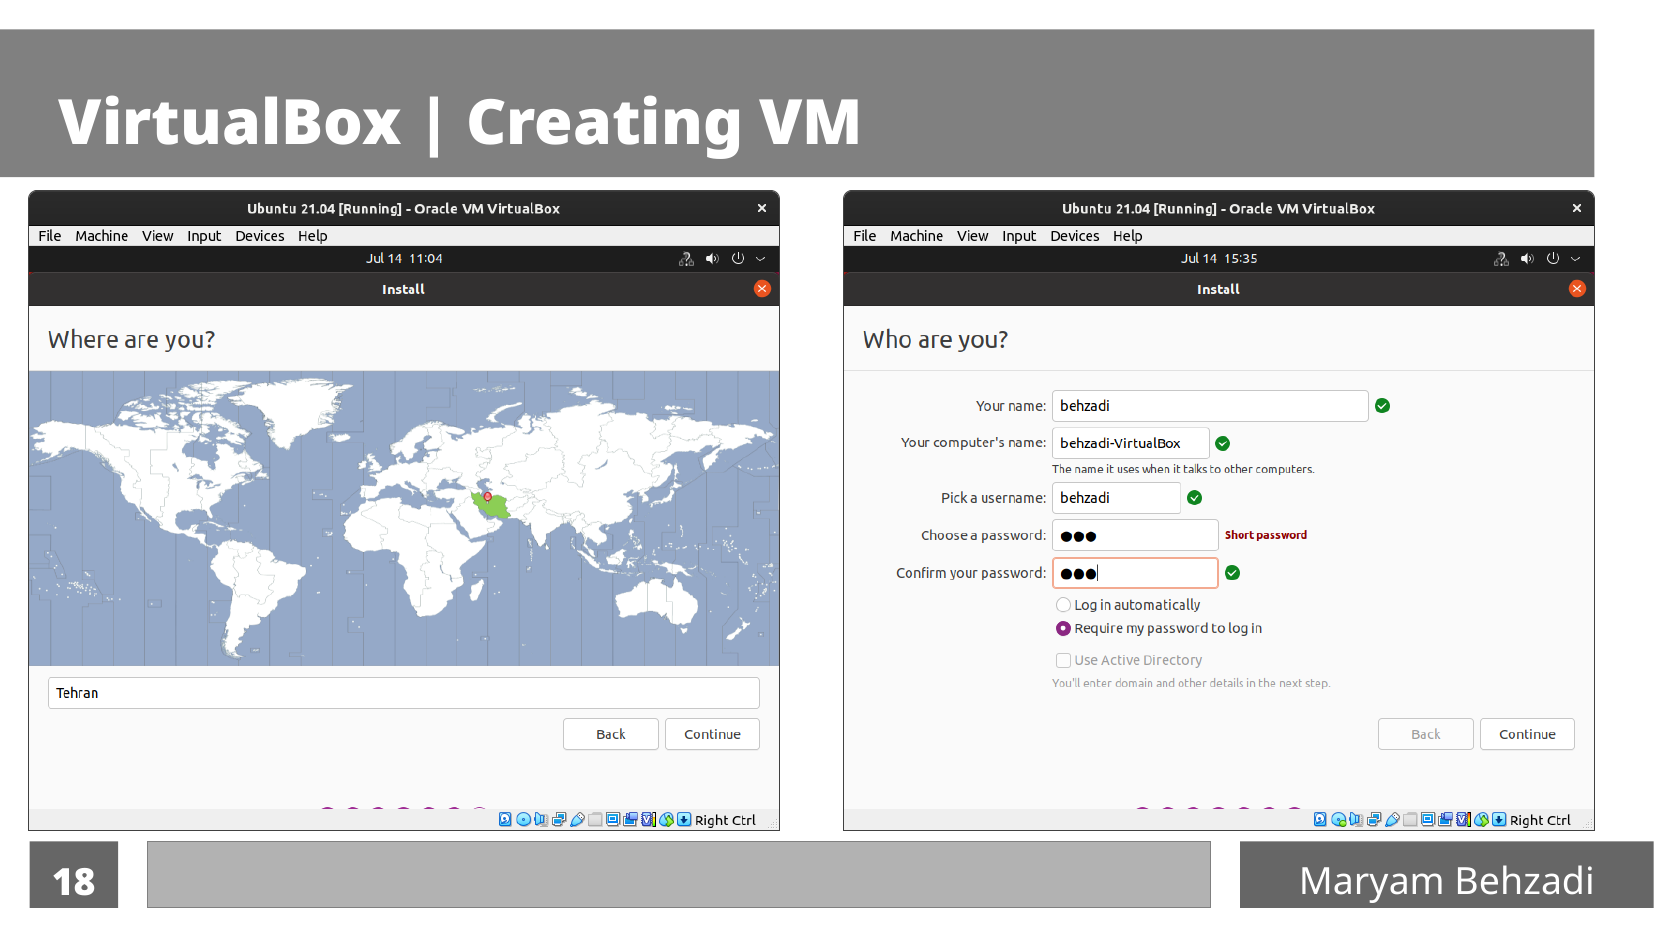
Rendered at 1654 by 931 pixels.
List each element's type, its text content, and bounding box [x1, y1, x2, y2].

picture [834, 183, 1603, 839]
title VirtualBox | Creating VM [59, 44, 1595, 163]
picture [19, 183, 788, 839]
